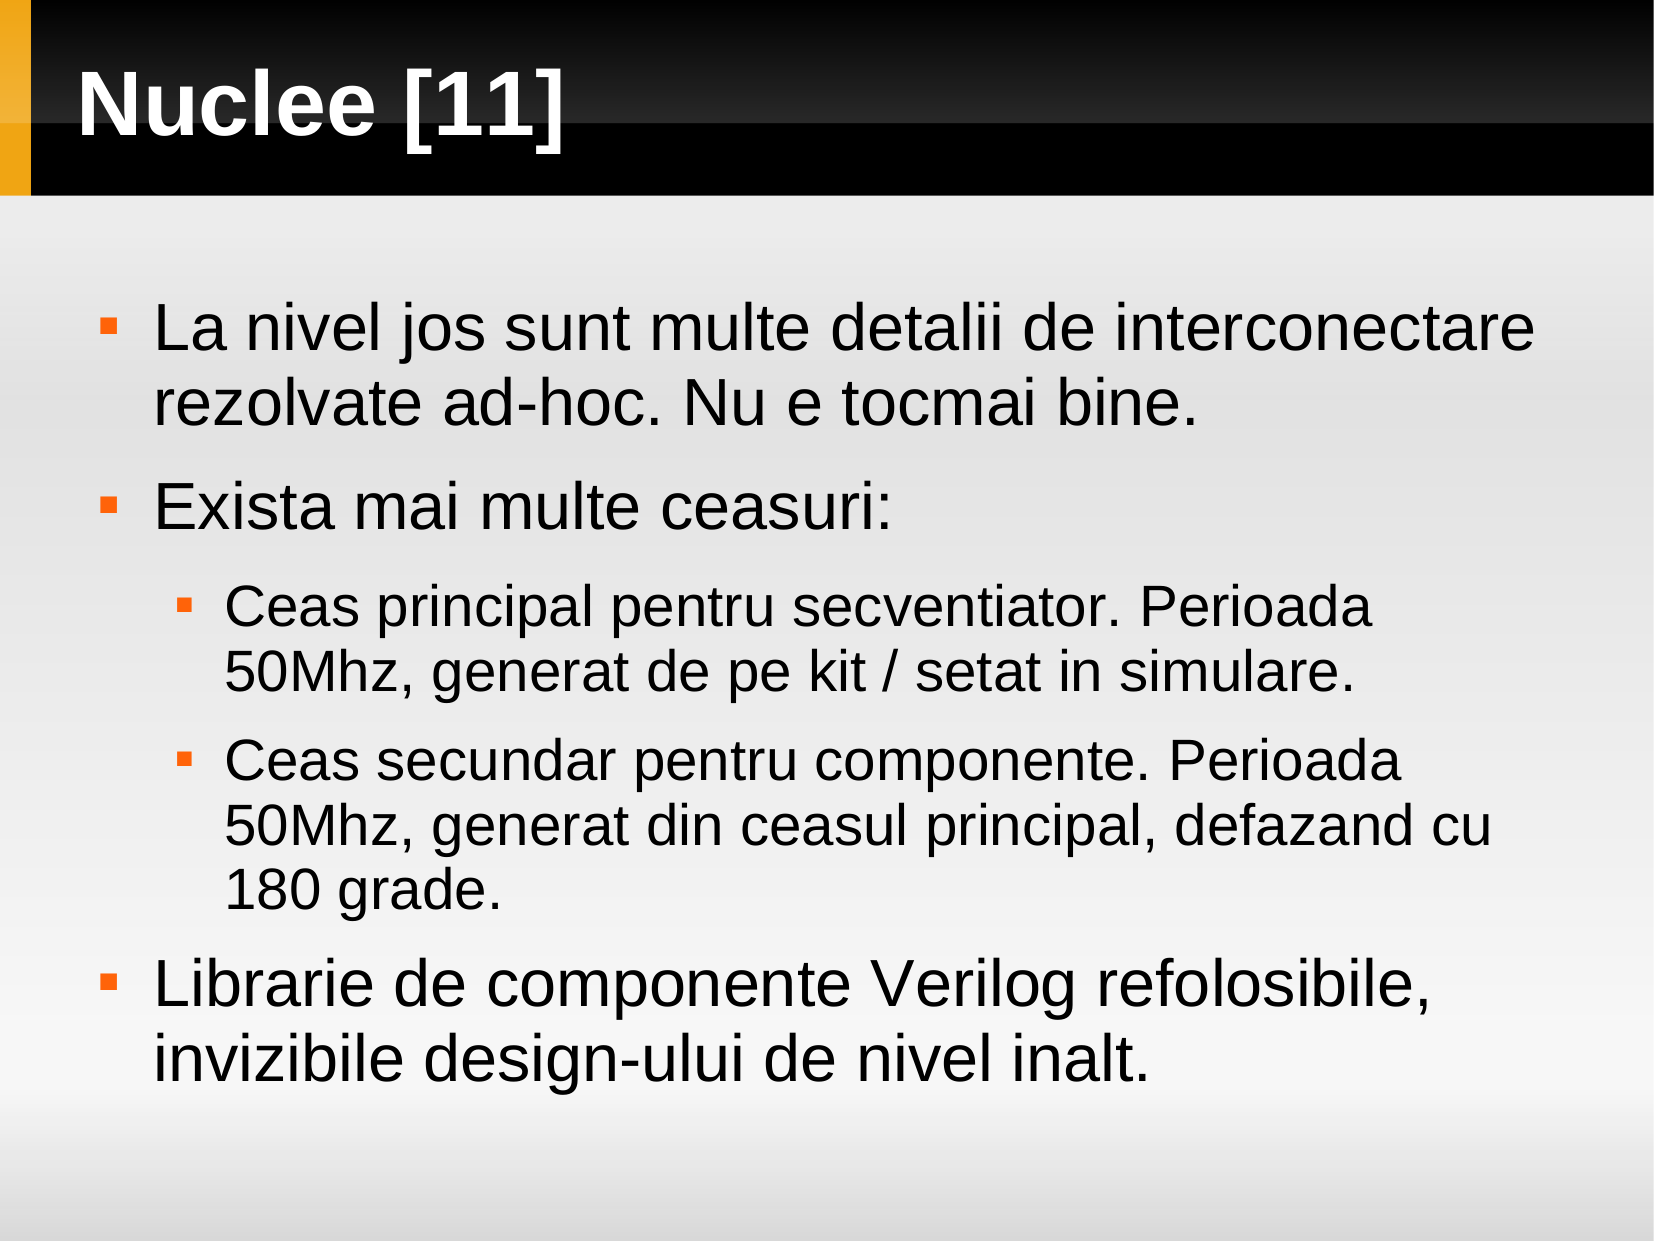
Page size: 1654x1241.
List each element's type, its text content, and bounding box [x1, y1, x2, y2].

title Nuclee [11] [76, 7, 1565, 200]
list La nivel jos sunt multe detalii de interconectare rezolvate ad-hoc. Nu e tocmai bine. Exista mai multe ceasuri: Ceas principal pentru secventiator. Perioada 50Mhz, generat de pe kit / setat in simulare. Ceas secundar pentru componente. Perioada 50Mhz, generat din ceasul principal, defazand cu 180 grade. Librarie de componente Verilog refolosibile, invizibile design-ului de nivel inalt. [82, 290, 1571, 1096]
picture [0, 0, 1654, 1241]
